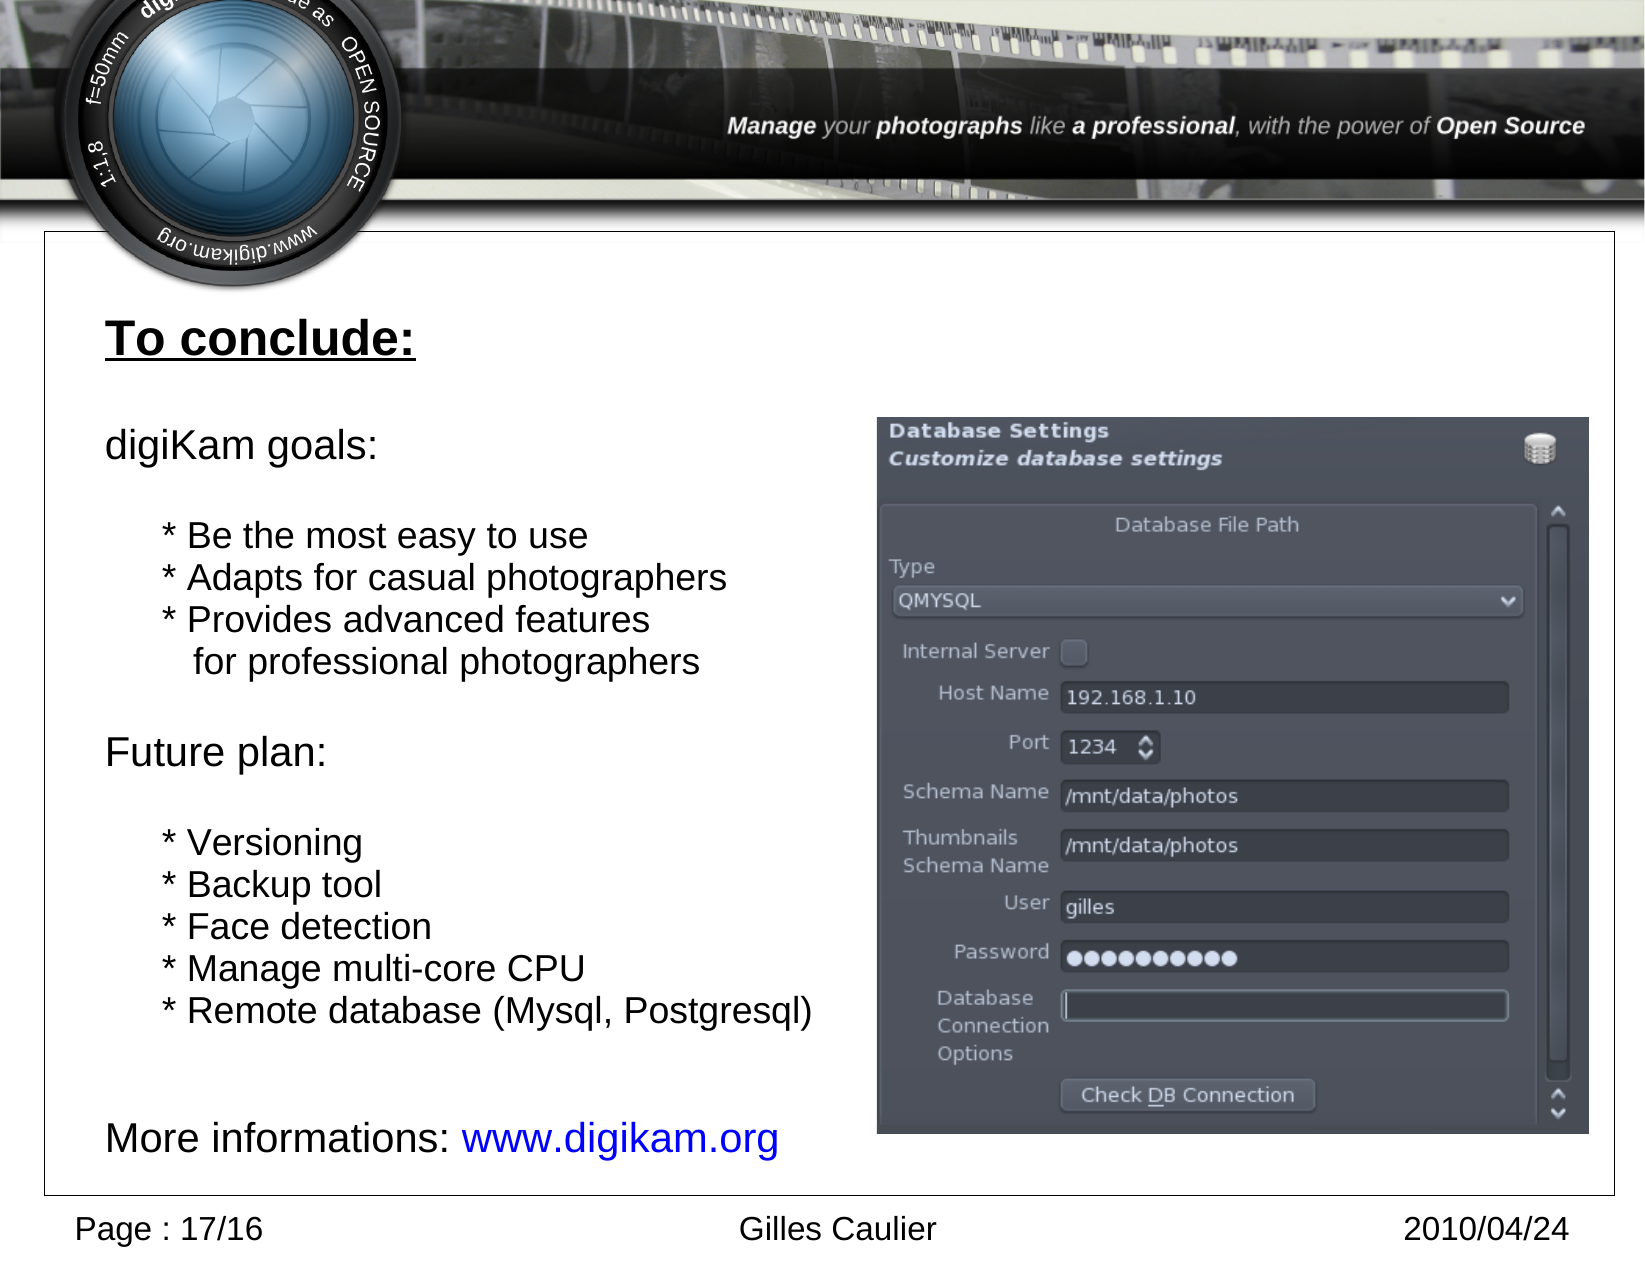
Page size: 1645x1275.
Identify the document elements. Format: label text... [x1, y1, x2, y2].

picture [0, 0, 1645, 296]
title To conclude: digiKam goals: * Be the most easy to use * Adapts for casual photographers * Provides advanced features for professional photographers Future plan: * Versioning * Backup tool * Face detection * Manage multi-core CPU * Remote database (Mysql, Postgresql) More informations: www.digikam.org [44, 243, 1615, 1196]
picture [876, 417, 1589, 1134]
text_box Page : <numéro>/16 Gilles Caulier 2010/04/24 [21, 1207, 1623, 1251]
